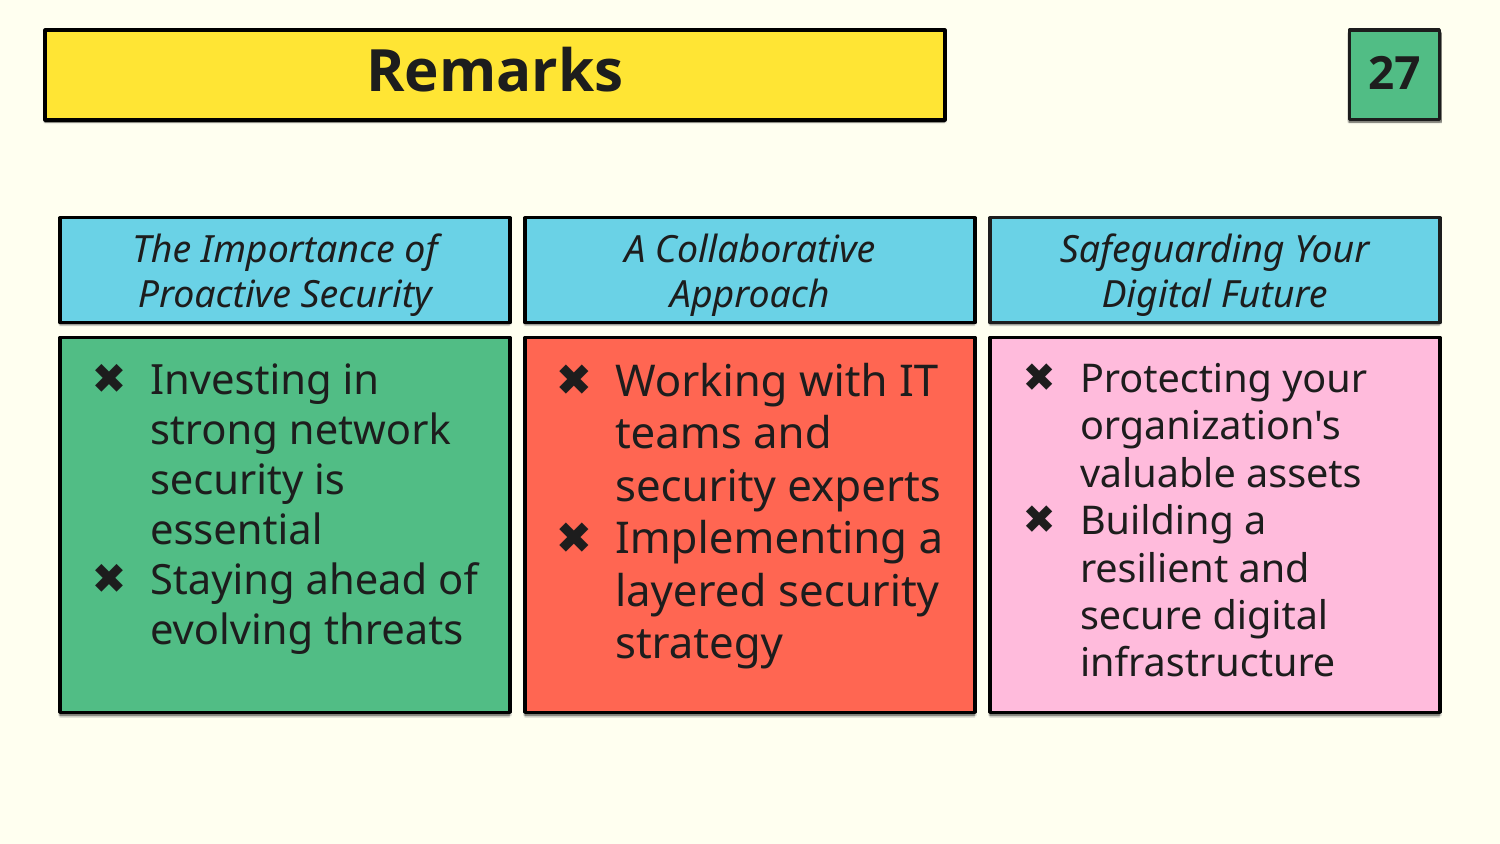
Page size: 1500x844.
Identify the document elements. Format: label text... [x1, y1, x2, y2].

list Protecting your organization's valuable assets Building a resilient and secure digital infrastructure [990, 337, 1440, 713]
subtitle A Collaborative Approach [525, 217, 975, 323]
list Working with IT teams and security experts Implementing a layered security strategy [525, 337, 975, 713]
list Investing in strong network security is essential Staying ahead of evolving threats [60, 337, 510, 713]
title Remarks [45, 30, 945, 120]
subtitle Safeguarding Your Digital Future [990, 217, 1440, 323]
subtitle The Importance of Proactive Security [60, 217, 510, 323]
